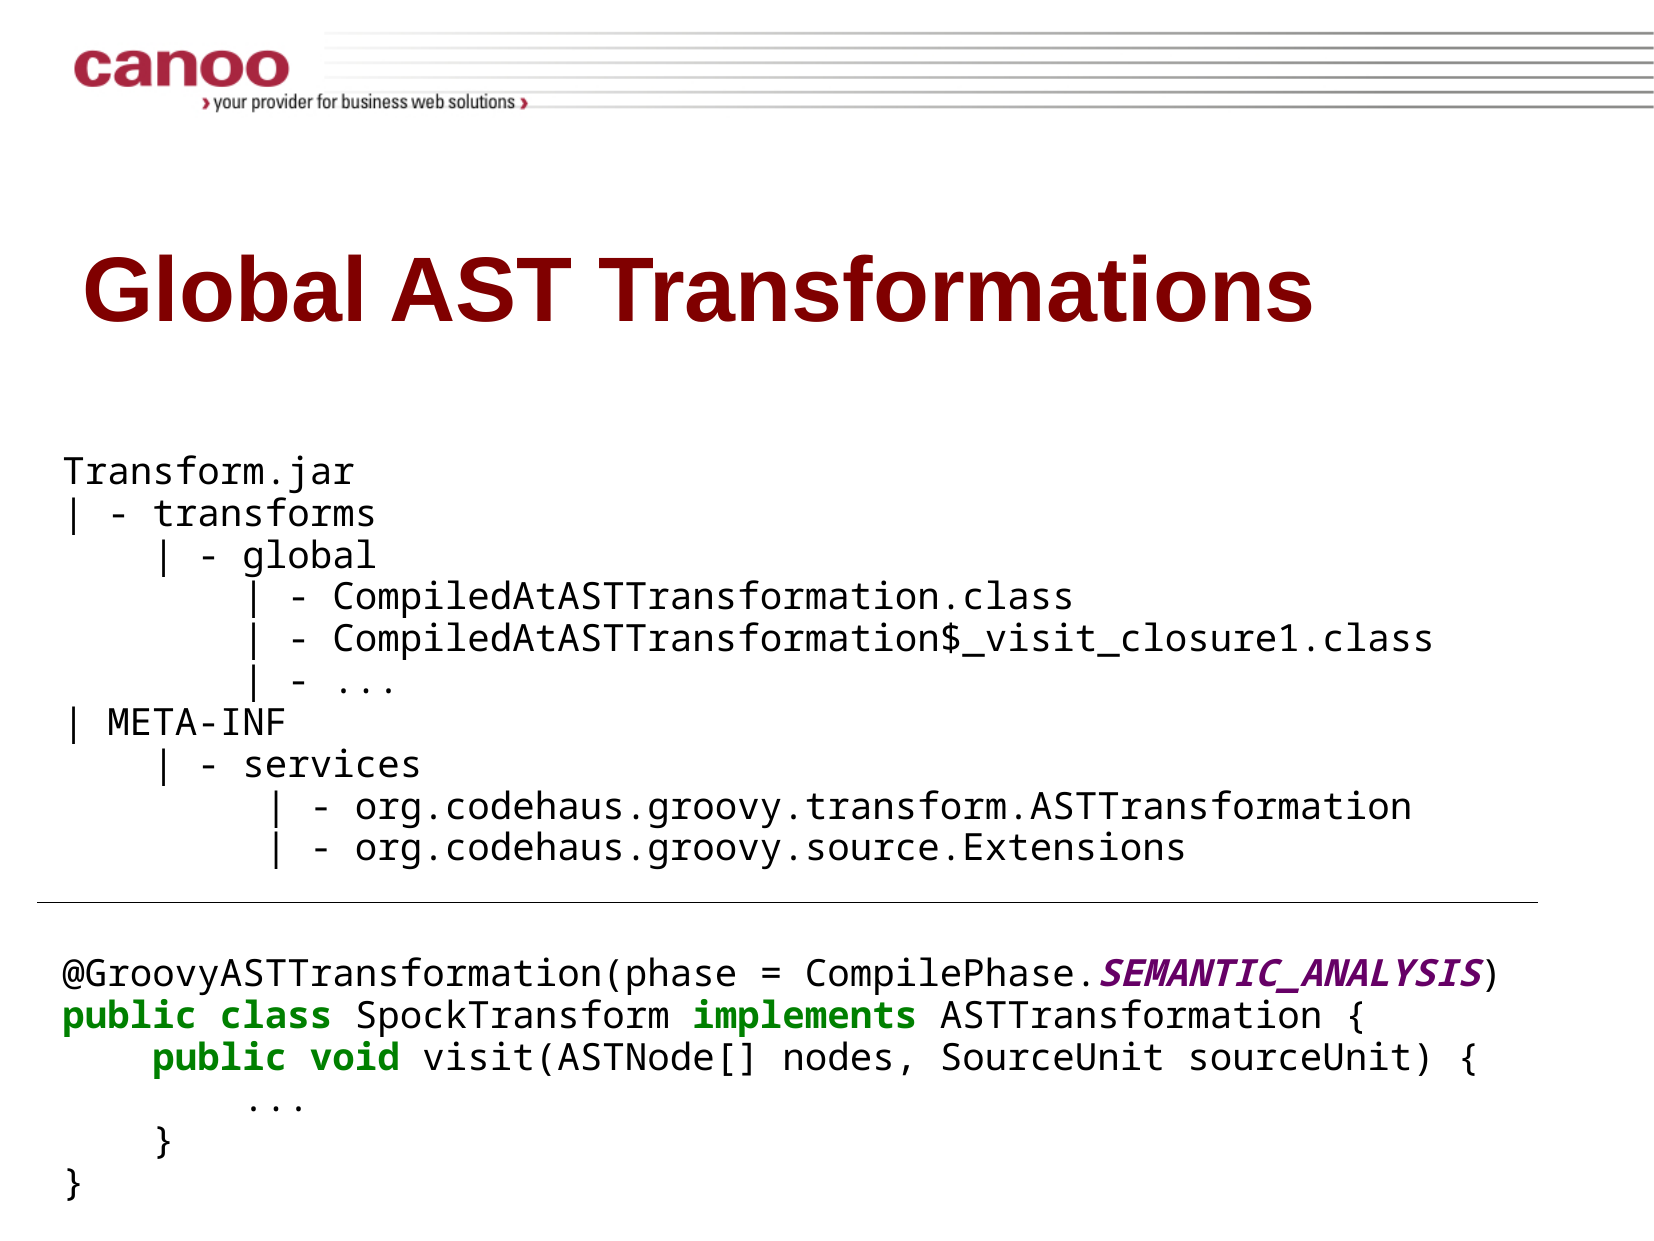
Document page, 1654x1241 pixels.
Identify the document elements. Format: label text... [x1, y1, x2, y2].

picture [0, 0, 1654, 166]
text_box Transform.jar | - transforms | - global | - CompiledAtASTTransformation.class | - CompiledAtASTTransformation$_visit_closure1.class | - ... | META-INF | - services | - org.codehaus.groovy.transform.ASTTransformation | - org.codehaus.groovy.source.Extensions @GroovyASTTransformation(phase = CompilePhase.SEMANTIC_ANALYSIS) public class SpockTransform implements ASTTransformation { public void visit(ASTNode[] nodes, SourceUnit sourceUnit) { ... } } [47, 443, 1607, 1212]
title Global AST Transformations [82, 179, 1571, 387]
